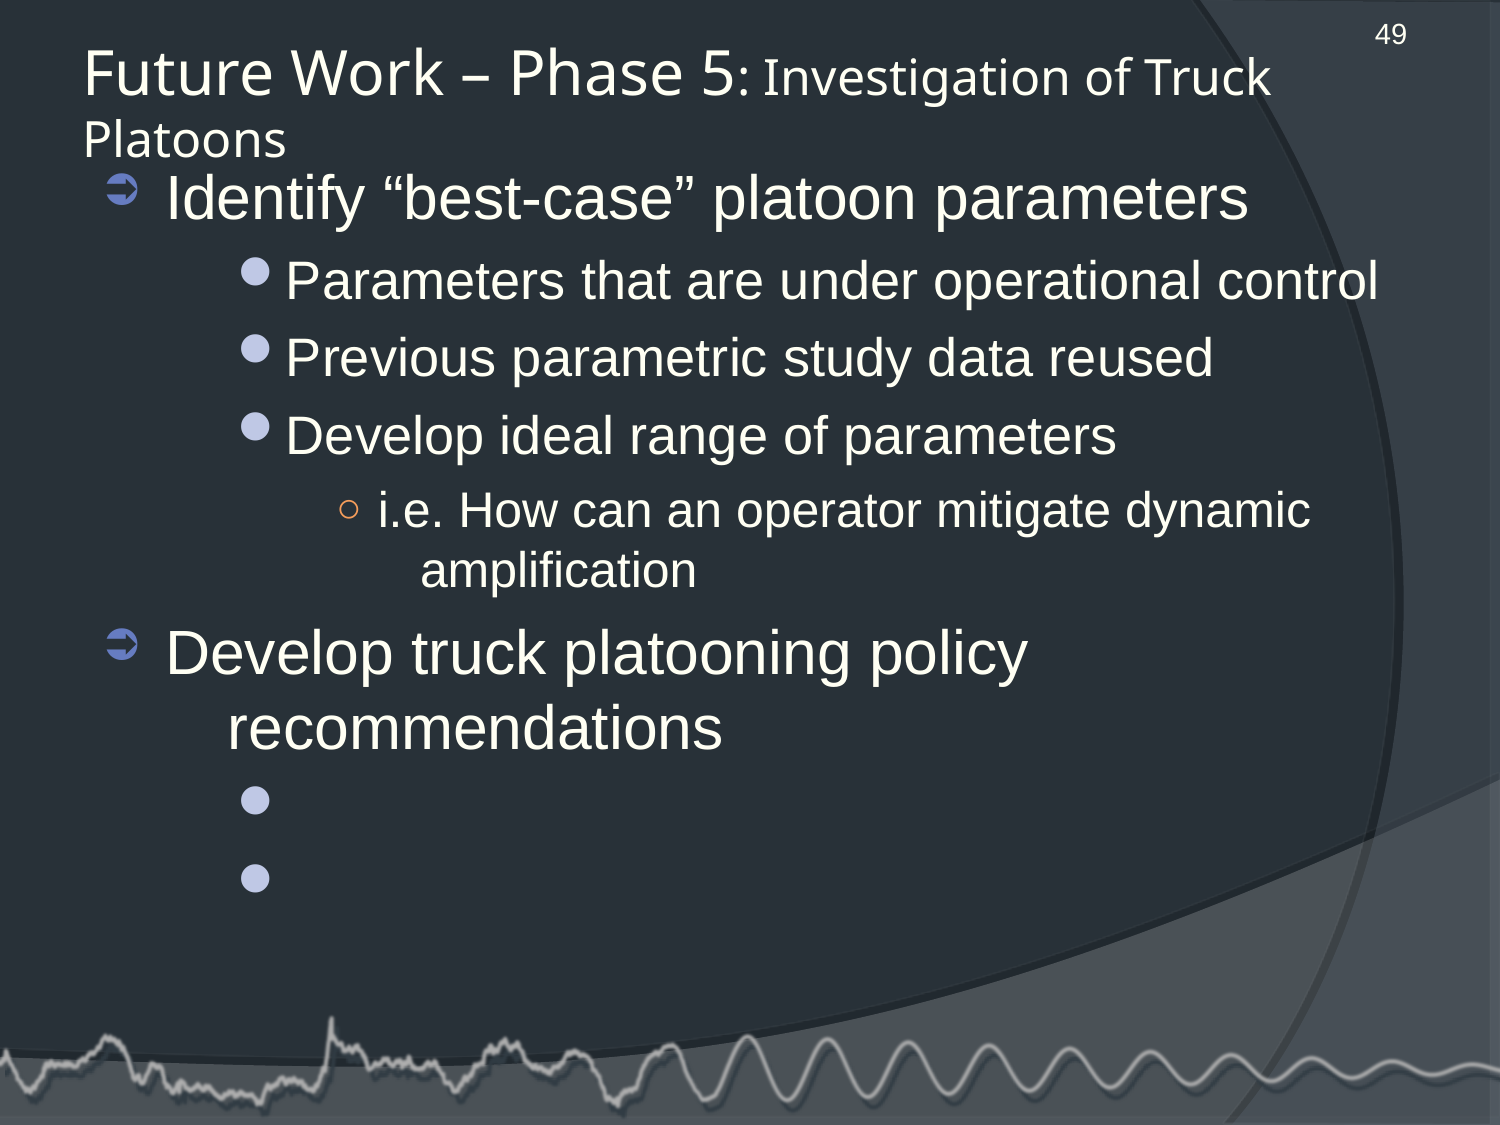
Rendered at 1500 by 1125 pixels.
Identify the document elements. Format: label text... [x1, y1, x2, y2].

title Future Work – Phase 5: Investigation of Truck Platoons [75, 24, 1426, 125]
text_box <number> [1374, 0, 1500, 60]
picture [0, 987, 1500, 1125]
list Identify “best-case” platoon parameters Parameters that are under operational control Previous parametric study data reused Develop ideal range of parameters i.e. How can an operator mitigate dynamic amplification Develop truck platooning policy recommendations [75, 149, 1426, 1005]
